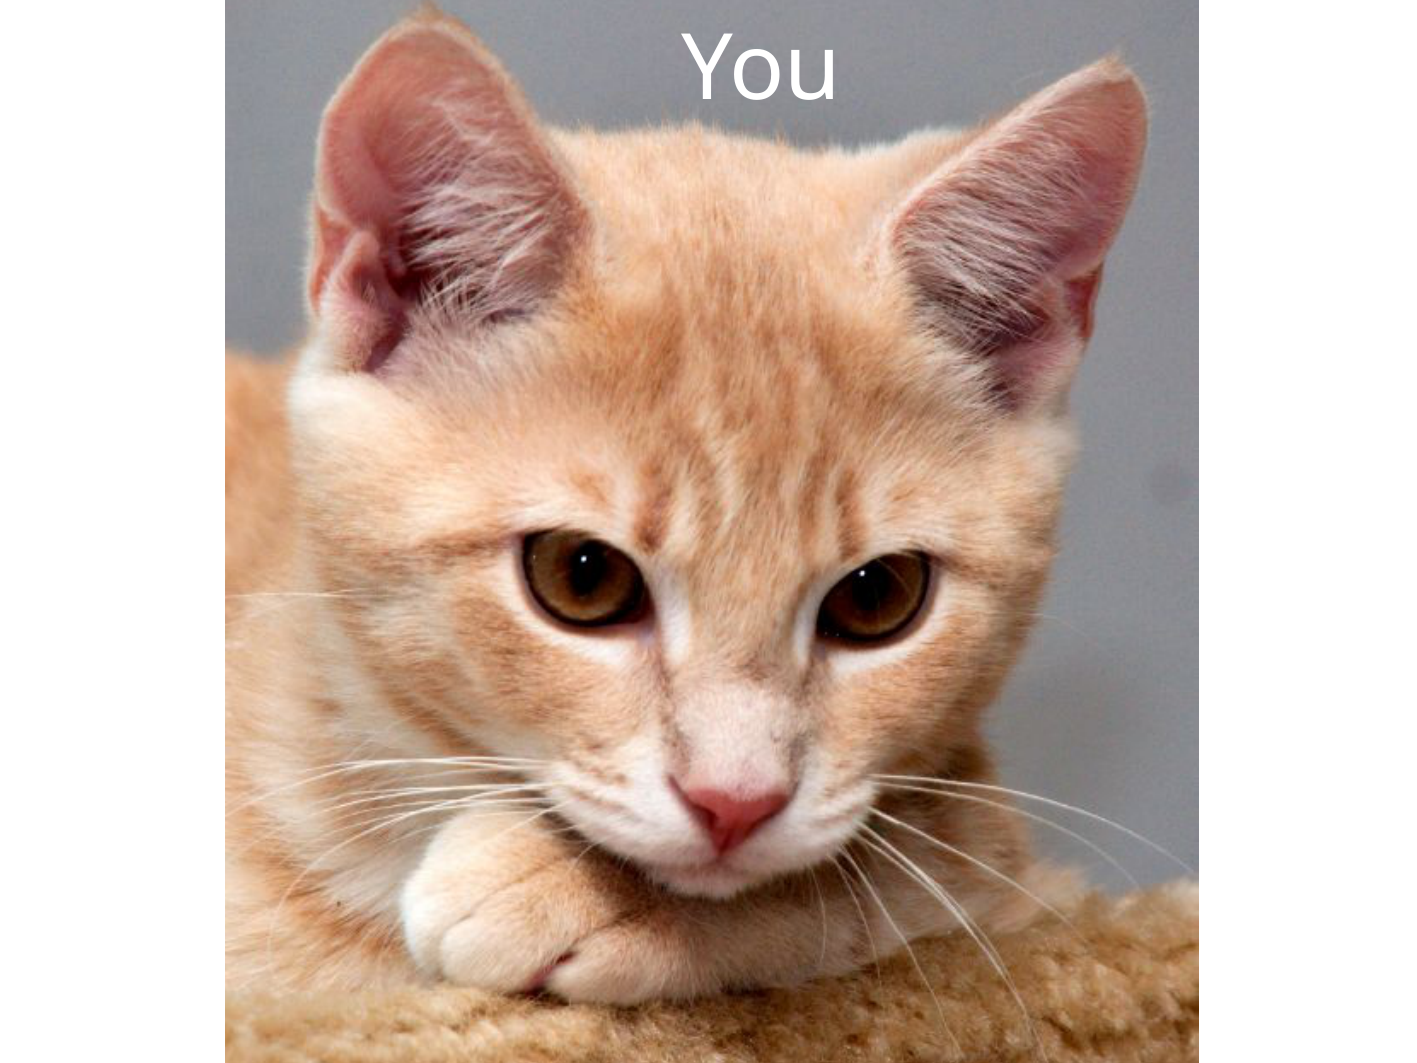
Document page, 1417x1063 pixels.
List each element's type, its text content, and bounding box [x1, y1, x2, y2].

text_box You [489, 0, 1035, 129]
picture [225, 0, 1199, 1063]
